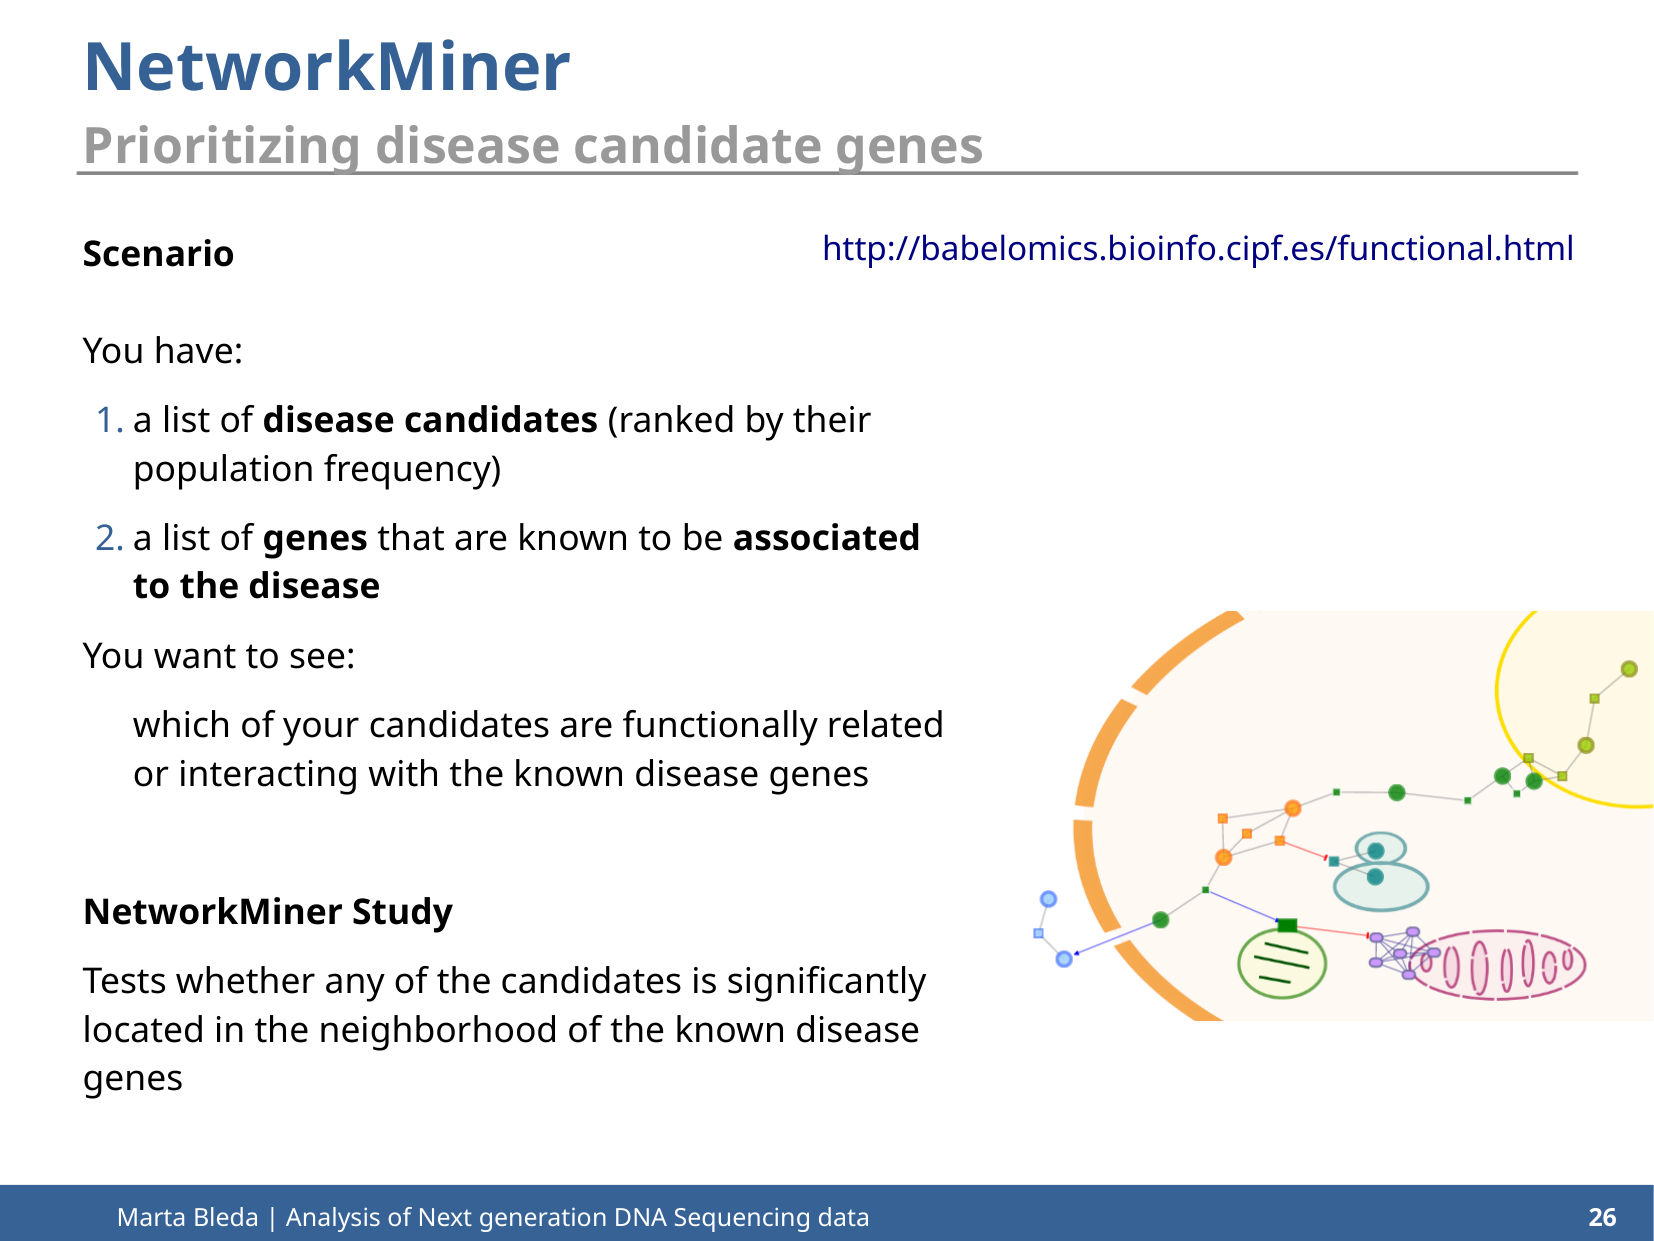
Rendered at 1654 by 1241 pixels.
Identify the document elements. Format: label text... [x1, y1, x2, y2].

picture [349, 170, 843, 175]
list Scenario You have: a list of disease candidates (ranked by their population frequency) a list of genes that are known to be associated to the disease You want to see: which of your candidates are functionally related or interacting with the known disease genes NetworkMiner Study Tests whether any of the candidates is significantly located in the neighborhood of the known disease genes [82, 228, 958, 1124]
text_box http://babelomics.bioinfo.cipf.es/functional.html [807, 217, 1612, 275]
picture [74, 170, 338, 175]
title NetworkMiner Prioritizing disease candidate genes [82, 31, 1571, 166]
text_box [978, 611, 1654, 1022]
picture [854, 170, 1580, 175]
